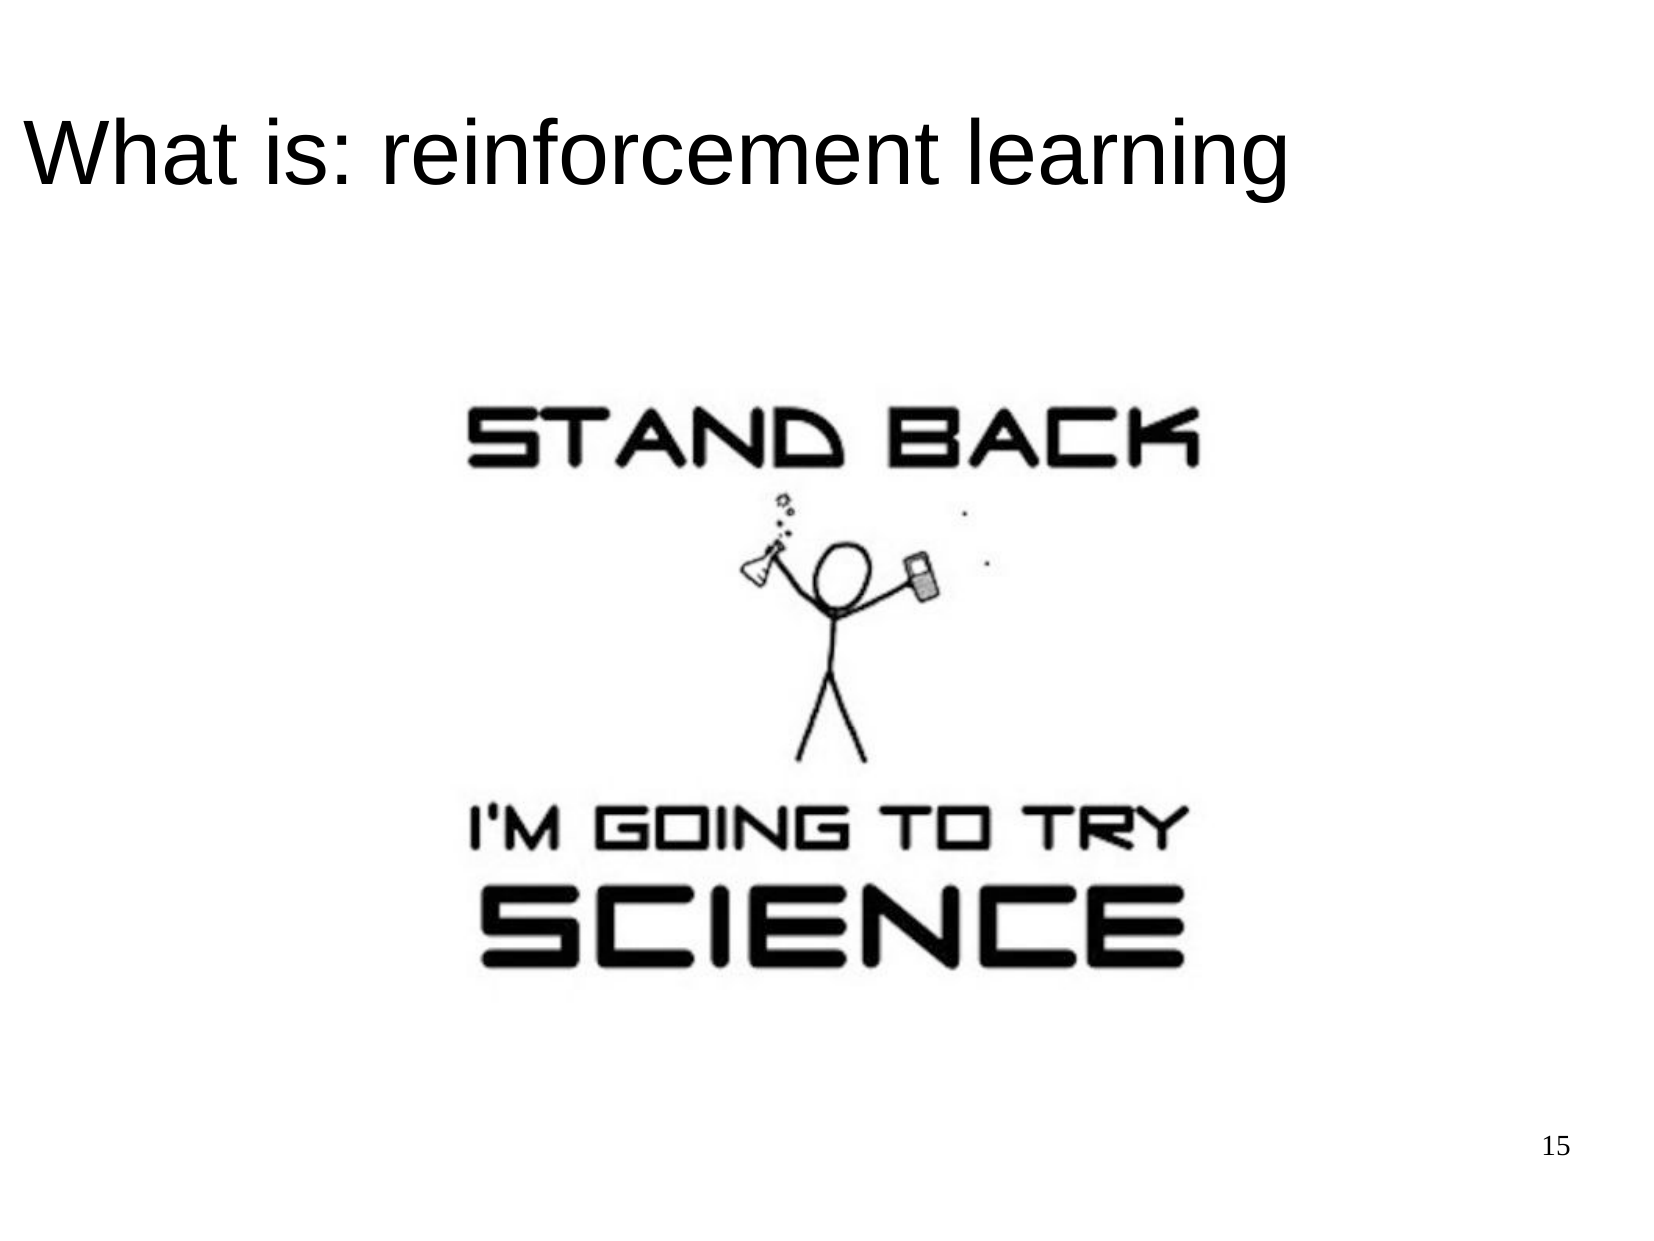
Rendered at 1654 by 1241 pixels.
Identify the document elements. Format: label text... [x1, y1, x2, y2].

picture [201, 339, 1452, 1043]
title What is: reinforcement learning [23, 49, 1512, 257]
